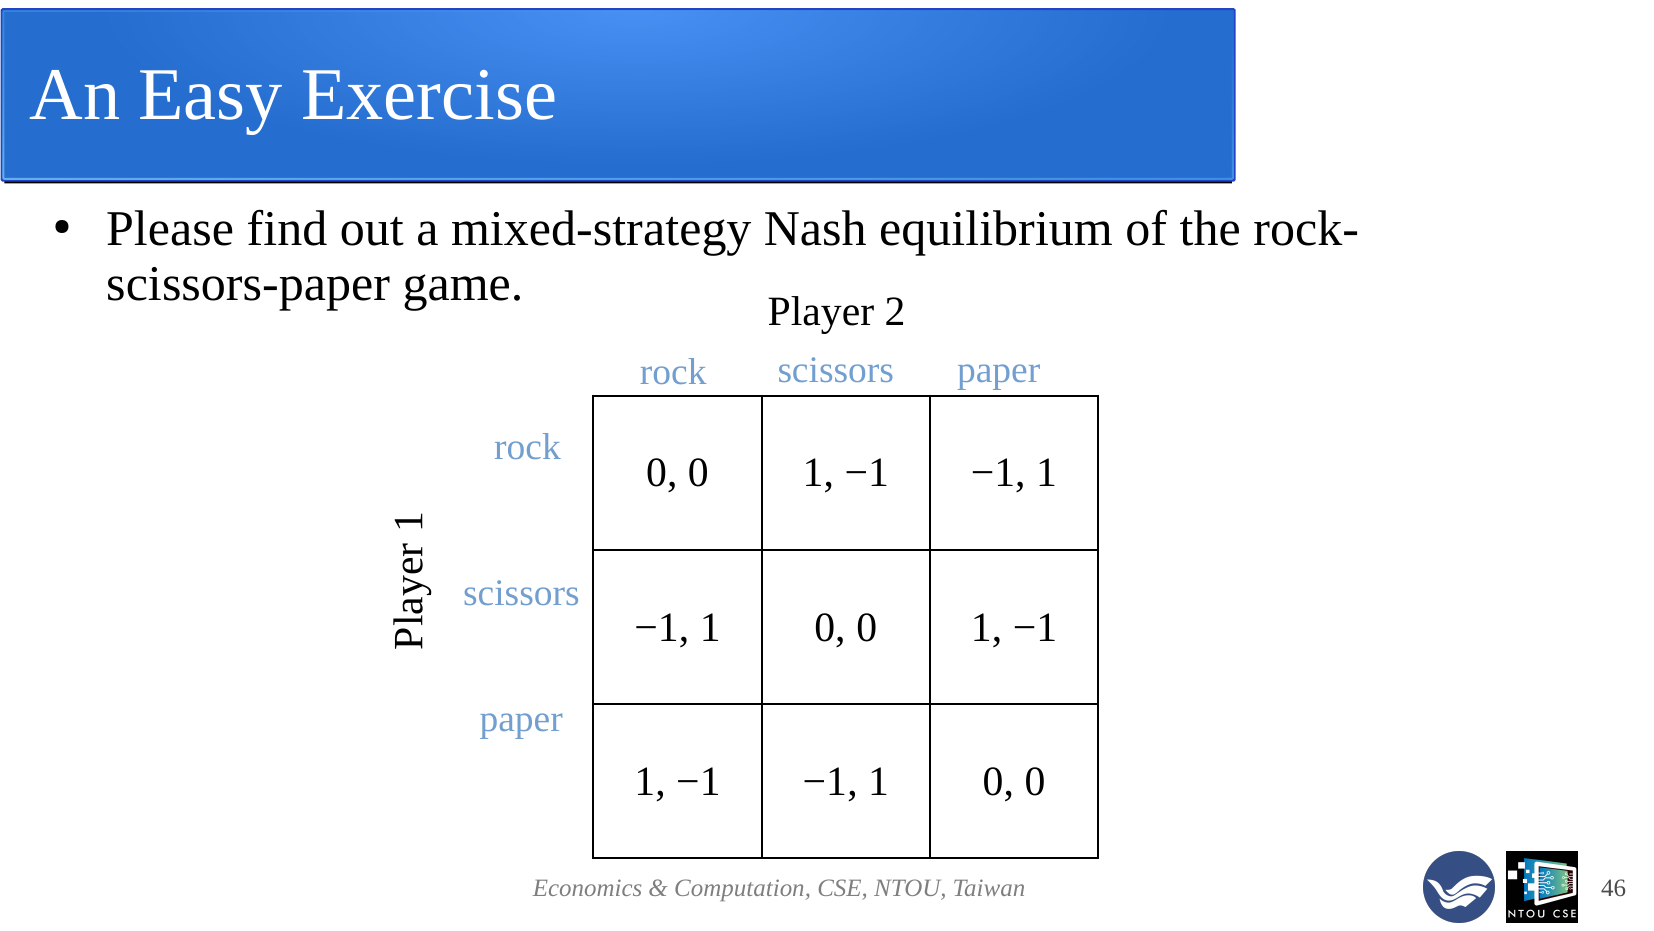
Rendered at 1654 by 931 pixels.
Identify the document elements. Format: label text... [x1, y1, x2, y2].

text_box scissors [756, 341, 915, 398]
text_box Player 1 [377, 492, 455, 669]
table_cell 1, −1 [931, 551, 1097, 703]
table_cell 1, −1 [594, 705, 761, 857]
picture [1423, 851, 1495, 923]
picture [1506, 851, 1578, 923]
table_header 0, 0 [594, 397, 761, 549]
table_cell 0, 0 [931, 705, 1097, 857]
table_header −1, 1 [931, 397, 1097, 549]
table_cell 0, 0 [763, 551, 929, 703]
table_header 1, −1 [763, 397, 929, 549]
title An Easy Exercise [29, 17, 1138, 172]
list Please find out a mixed-strategy Nash equilibrium of the rock-scissors-paper game. [35, 200, 1524, 741]
text_box scissors [446, 564, 597, 626]
text_box rock [448, 419, 607, 476]
table_cell −1, 1 [594, 551, 761, 703]
text_box paper [446, 690, 597, 752]
text_box Player 2 [736, 280, 938, 342]
text_box paper [919, 341, 1078, 398]
table_cell −1, 1 [763, 705, 929, 857]
text_box rock [594, 343, 753, 400]
